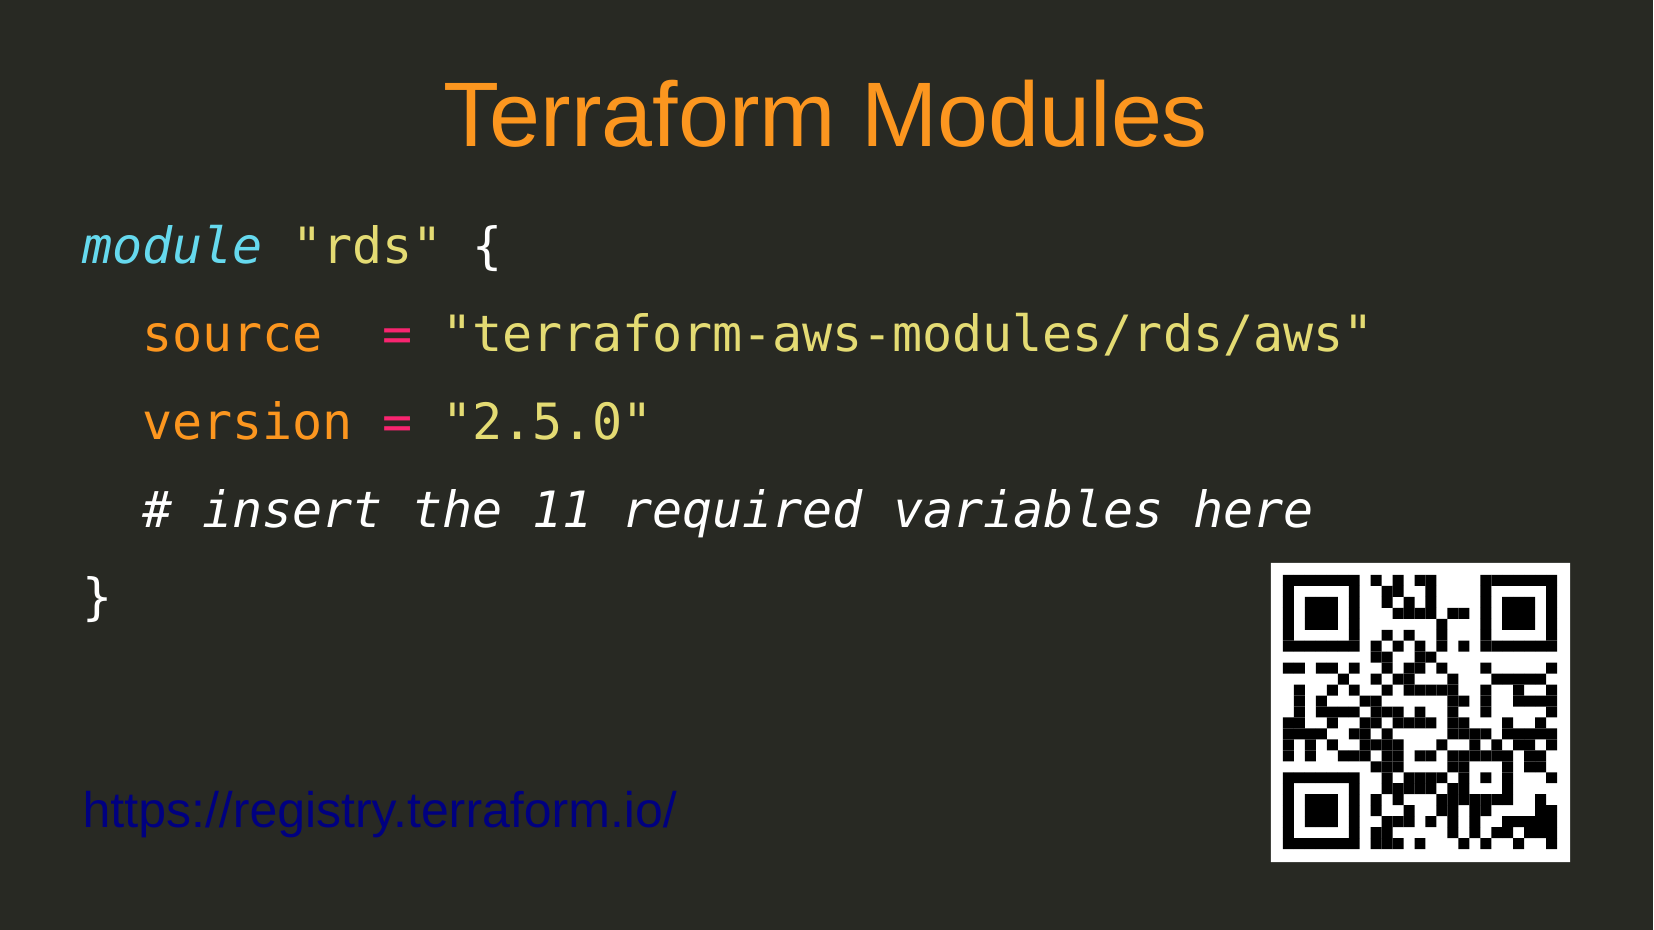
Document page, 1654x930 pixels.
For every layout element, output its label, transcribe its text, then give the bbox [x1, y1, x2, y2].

list module "rds" { source = "terraform-aws-modules/rds/aws" version = "2.5.0" # insert the 11 required variables here } https://registry.terraform.io/ [82, 217, 1571, 923]
title Terraform Modules [82, 37, 1571, 193]
picture [1270, 562, 1571, 863]
